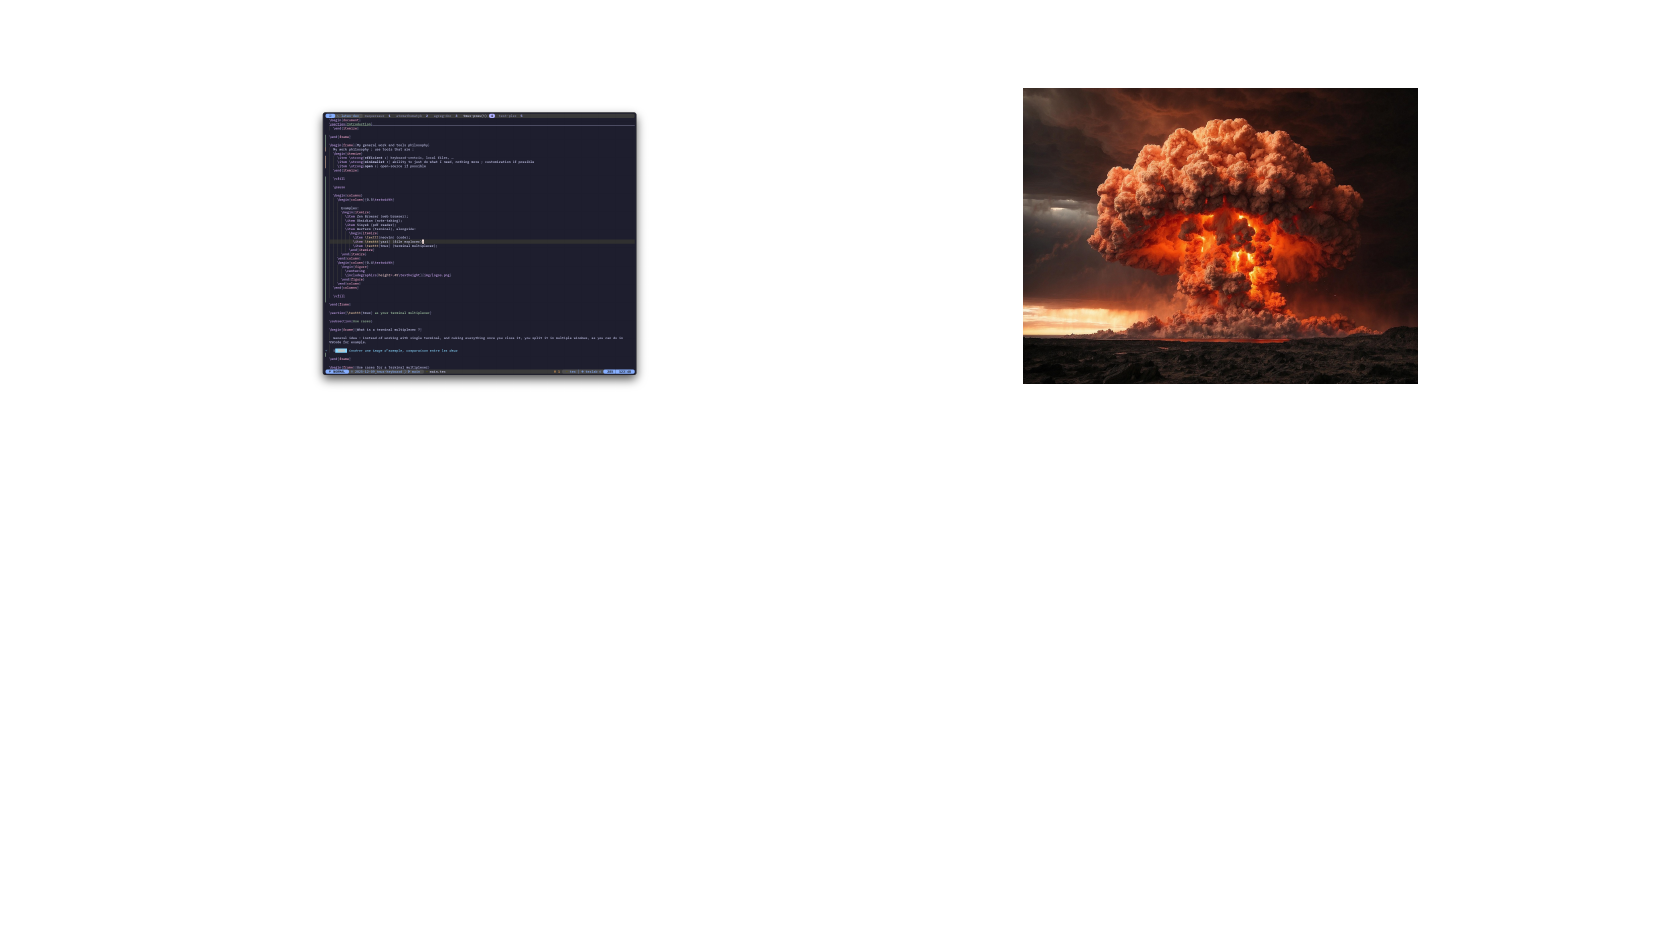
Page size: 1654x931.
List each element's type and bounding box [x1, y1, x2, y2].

picture [309, 103, 650, 393]
picture [1023, 88, 1418, 384]
